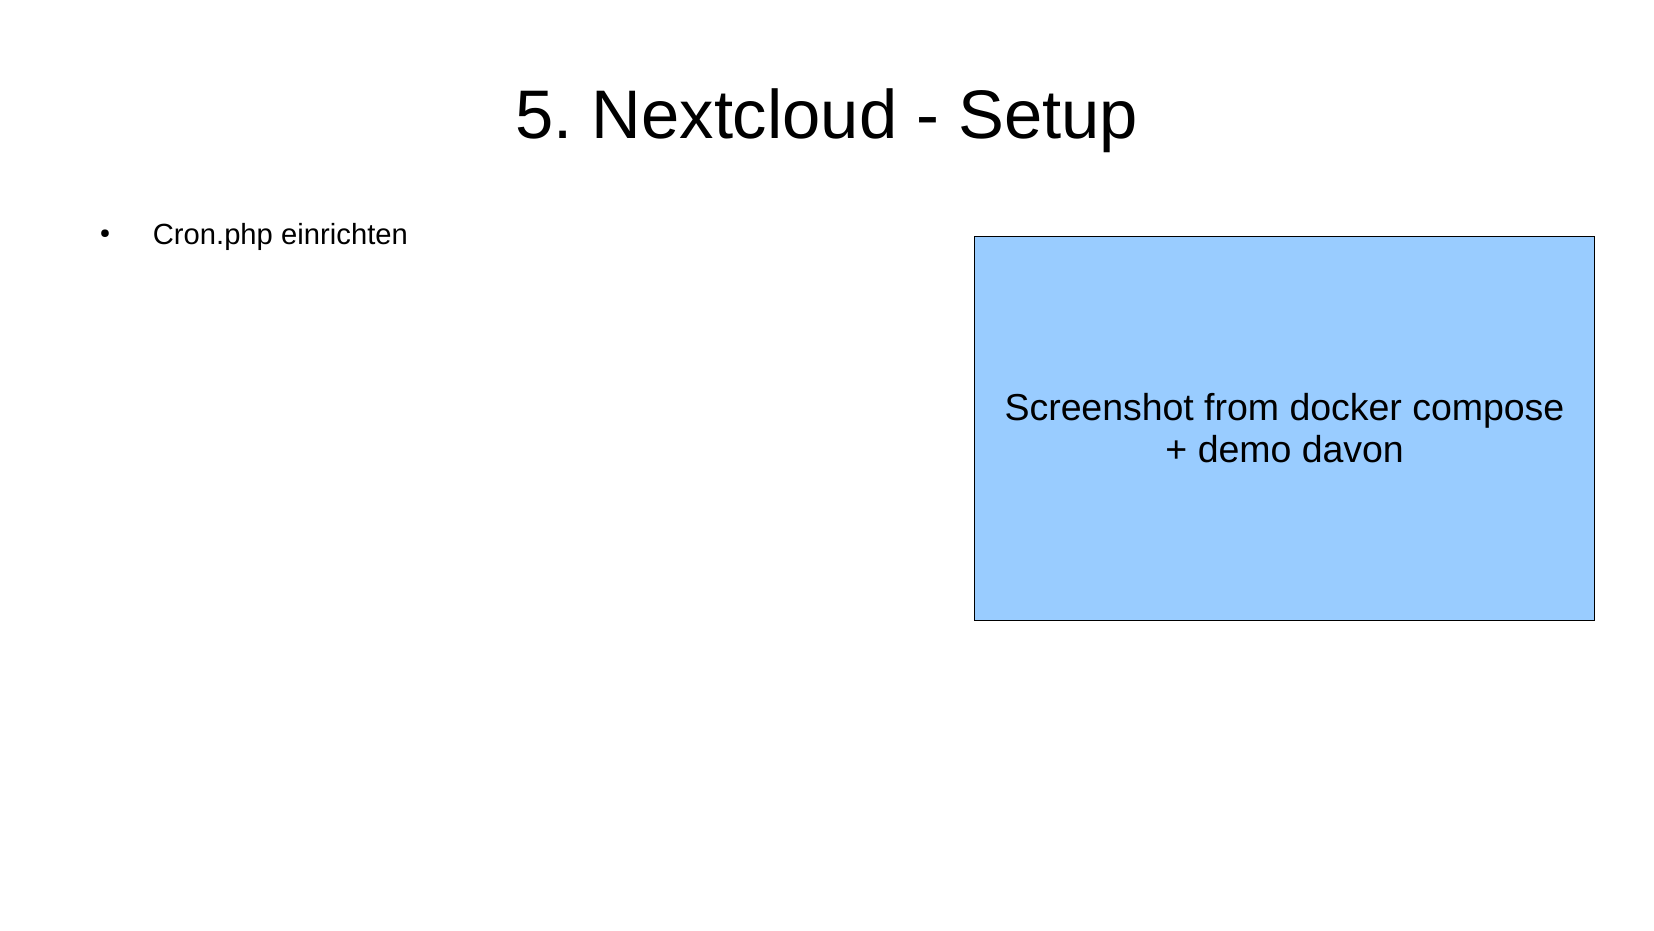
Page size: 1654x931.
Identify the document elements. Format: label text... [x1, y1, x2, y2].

text_box Screenshot from docker compose + demo davon [974, 236, 1595, 621]
title 5. Nextcloud - Setup [82, 37, 1571, 193]
list Cron.php einrichten [82, 217, 1571, 886]
